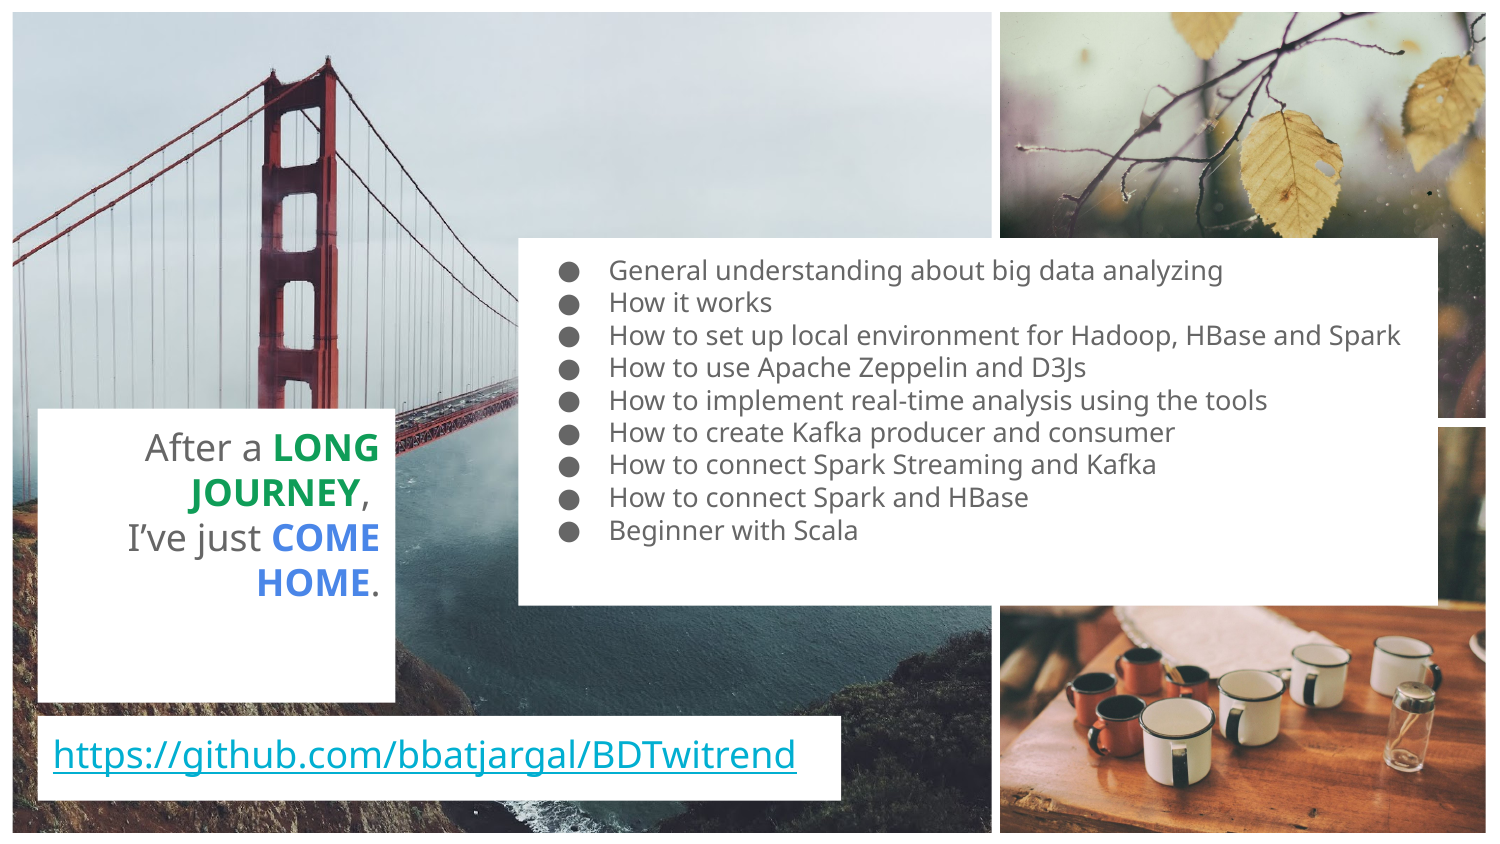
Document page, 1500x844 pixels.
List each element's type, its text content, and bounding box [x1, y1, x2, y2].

list https://github.com/bbatjargal/BDTwitrend [37, 715, 842, 801]
picture [1000, 427, 1486, 834]
picture [1000, 12, 1486, 418]
list After a LONG JOURNEY, I’ve just COME HOME. [37, 408, 396, 703]
list General understanding about big data analyzing How it works How to set up local environment for Hadoop, HBase and Spark How to use Apache Zeppelin and D3Js How to implement real-time analysis using the tools How to create Kafka producer and consumer How to connect Spark Streaming and Kafka How to connect Spark and HBase Beginner with Scala [518, 238, 1438, 606]
picture [12, 12, 992, 834]
